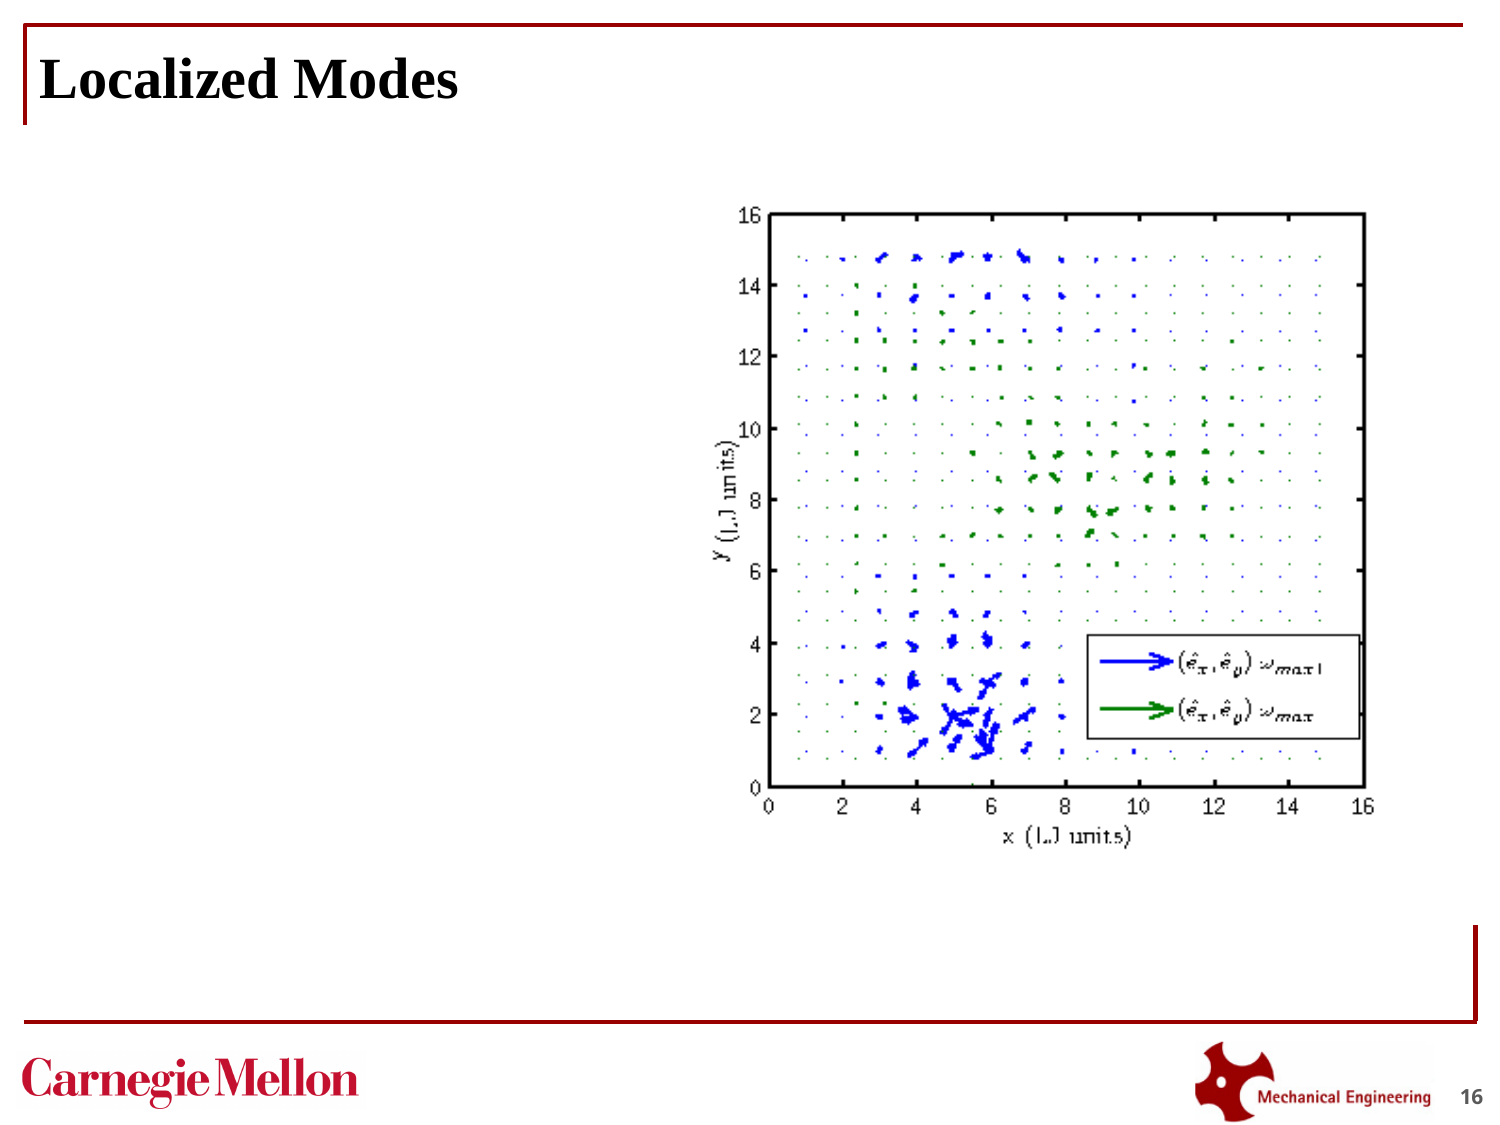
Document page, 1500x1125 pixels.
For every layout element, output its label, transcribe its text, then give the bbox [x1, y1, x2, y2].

picture [704, 149, 1408, 871]
picture [1192, 1034, 1438, 1125]
picture [16, 1050, 366, 1110]
title Localized Modes [24, 24, 1463, 126]
